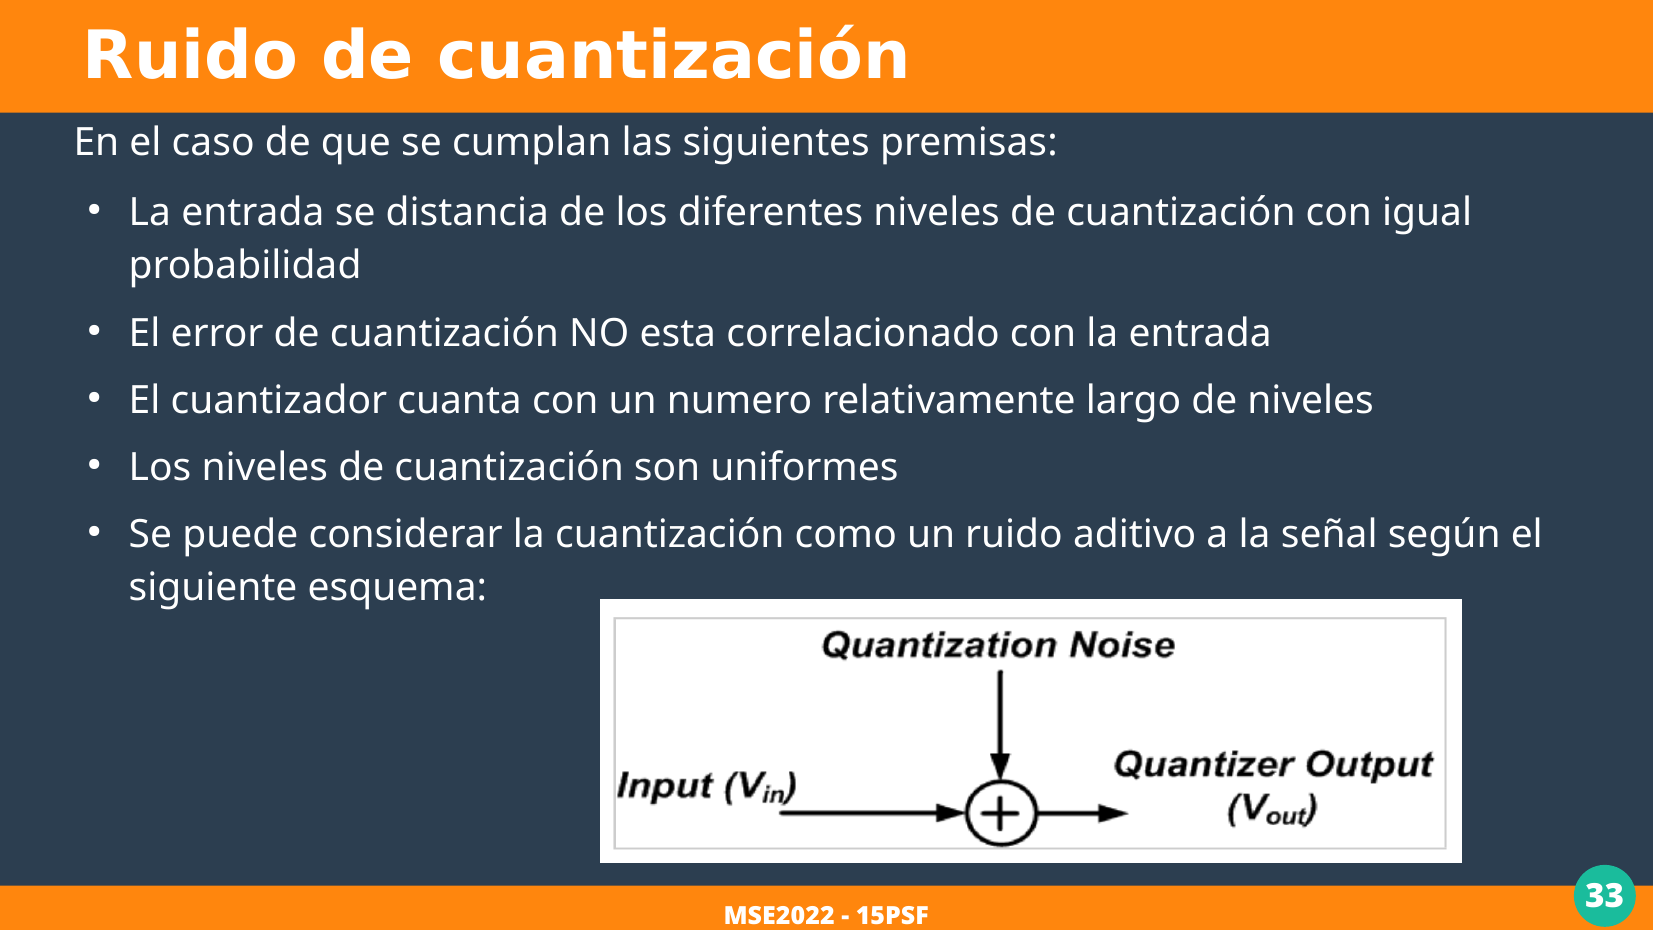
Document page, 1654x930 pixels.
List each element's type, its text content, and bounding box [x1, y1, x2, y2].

title Ruido de cuantización [0, 16, 1653, 113]
picture [600, 599, 1462, 863]
list En el caso de que se cumplan las siguientes premisas: La entrada se distancia de los diferentes niveles de cuantización con igual probabilidad El error de cuantización NO esta correlacionado con la entrada El cuantizador cuanta con un numero relativamente largo de niveles Los niveles de cuantización son uniformes Se puede considerar la cuantización como un ruido aditivo a la señal según el siguiente esquema: [18, 113, 1613, 614]
